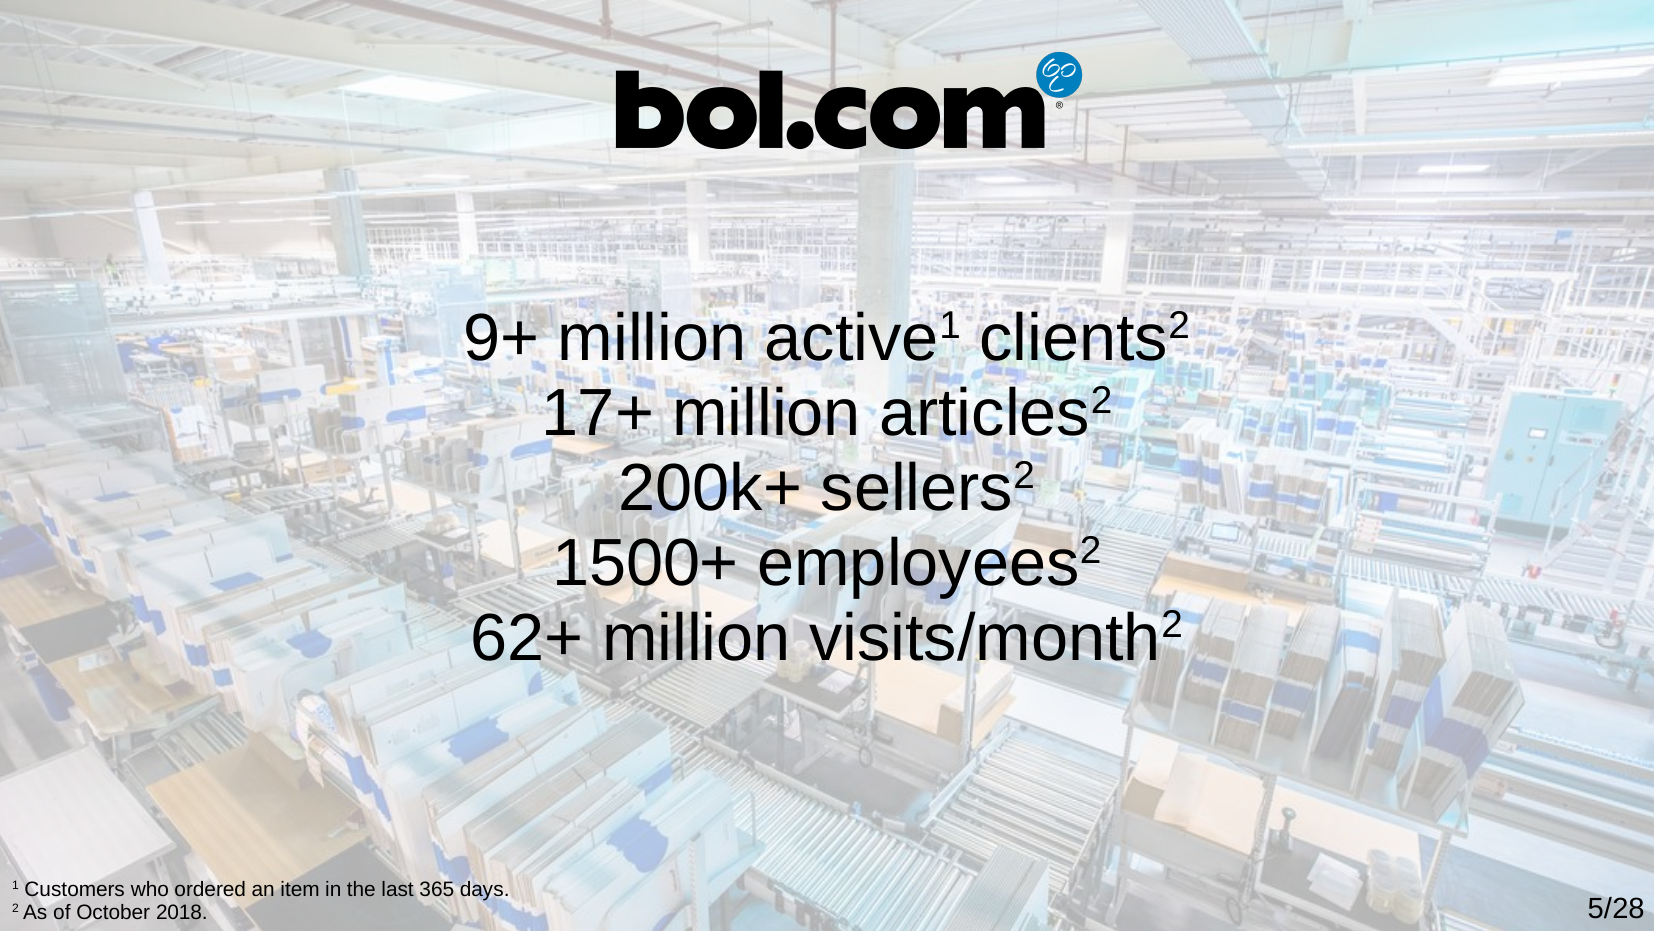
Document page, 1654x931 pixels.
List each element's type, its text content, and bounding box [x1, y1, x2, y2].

text_box 1 Customers who ordered an item in the last 365 days. 2 As of October 2018. [0, 870, 763, 931]
picture [0, 0, 1654, 931]
text_box <number>/28 [1472, 884, 1654, 931]
subtitle 9+ million active1 clients2 17+ million articles2 200k+ sellers2 1500+ employees2 62+ million visits/month2 [82, 217, 1571, 758]
